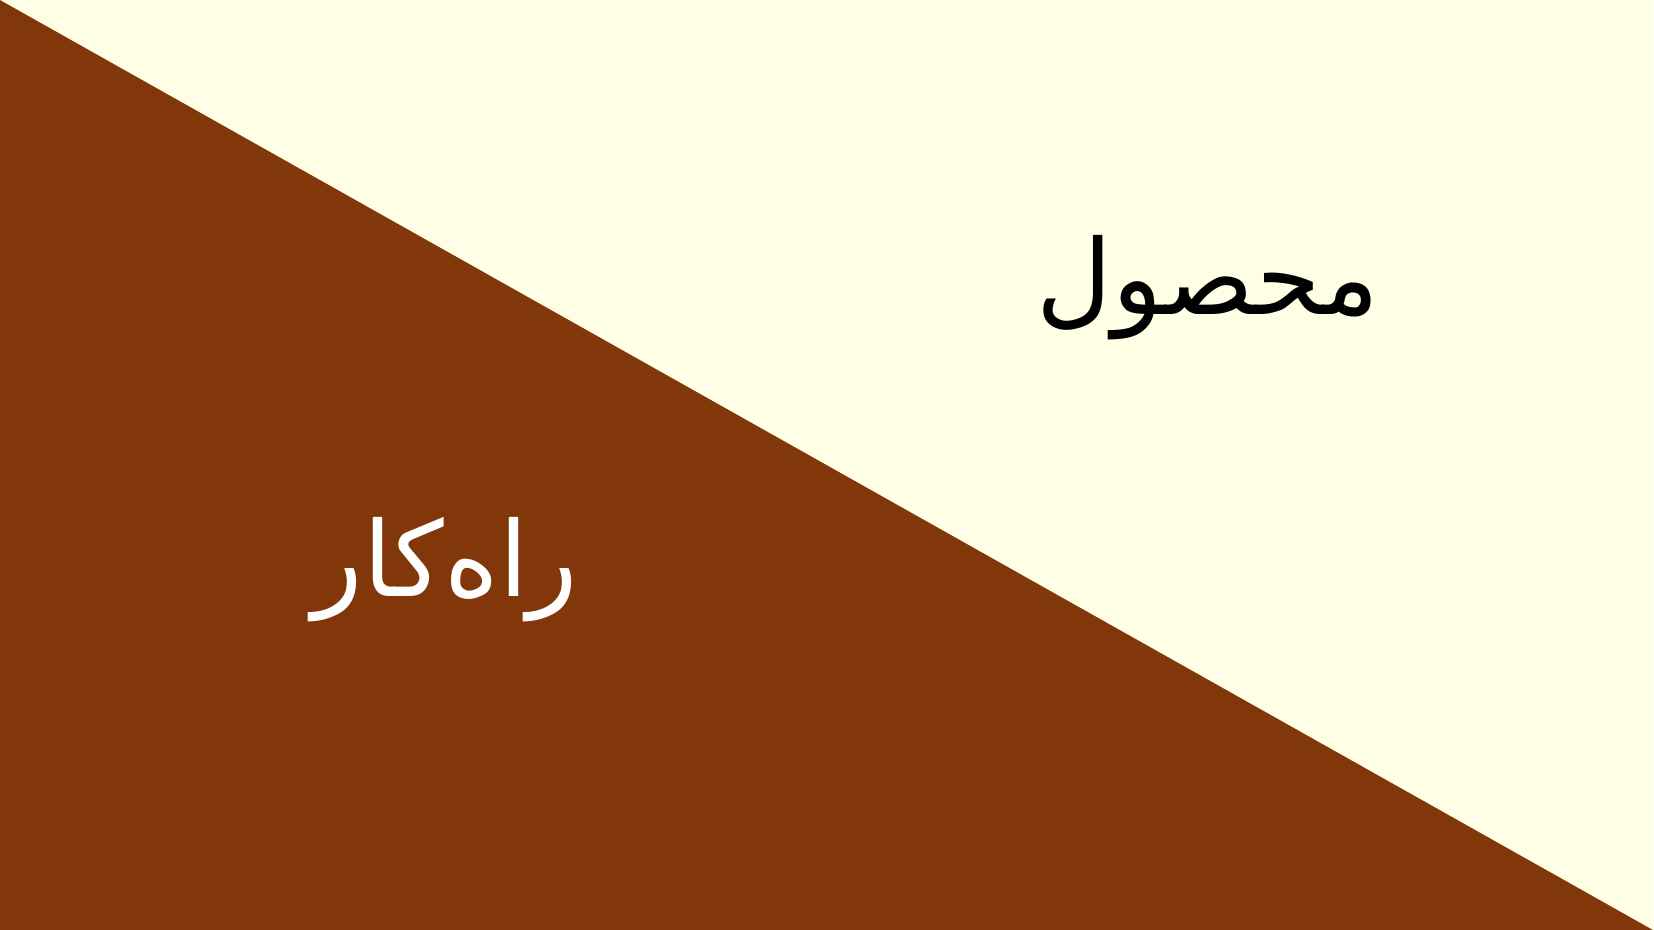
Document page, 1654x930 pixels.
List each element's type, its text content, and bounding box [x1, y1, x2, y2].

list محصول [844, 217, 1571, 475]
list راه‌کار [82, 499, 809, 757]
text_box [0, 0, 1653, 930]
